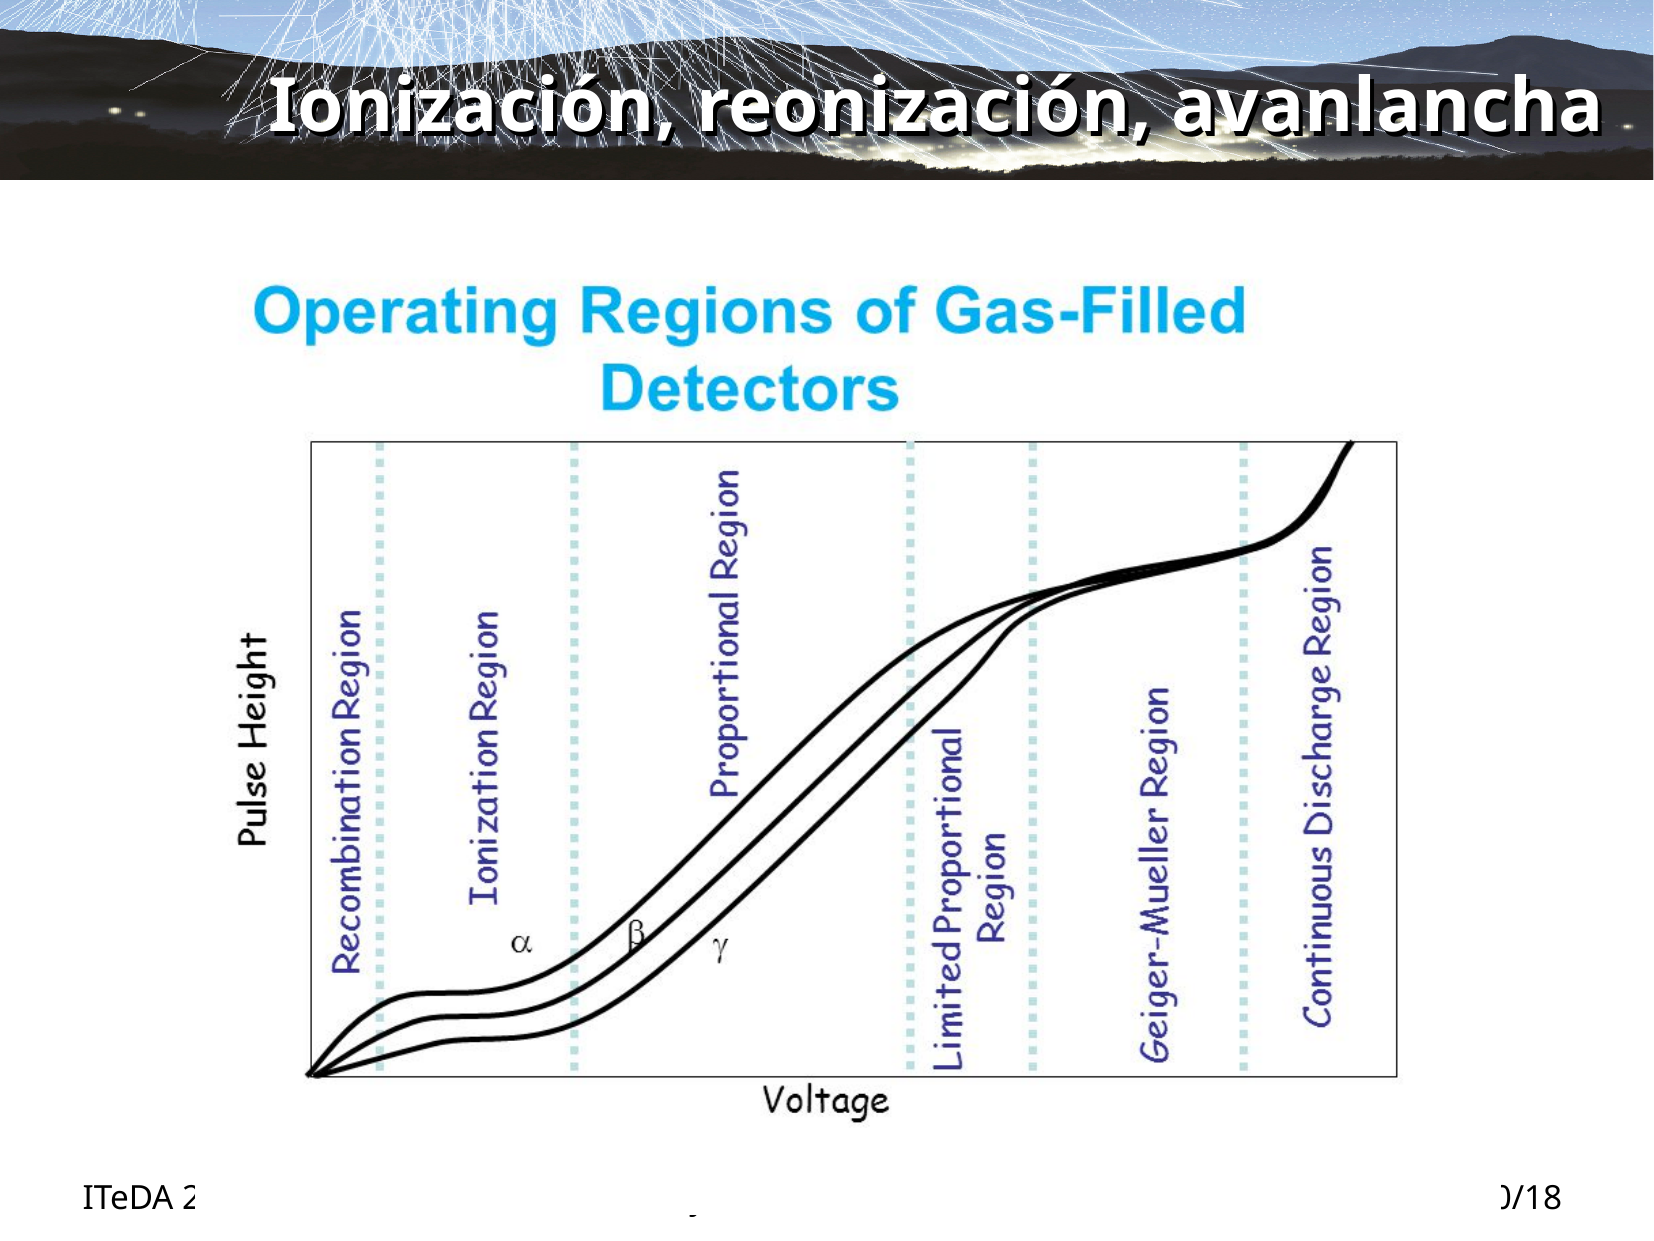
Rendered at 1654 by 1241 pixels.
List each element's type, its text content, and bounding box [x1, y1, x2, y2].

title Ionización, reonización, avanlancha [45, 15, 1606, 191]
picture [195, 236, 1501, 1216]
picture [0, 0, 1654, 180]
